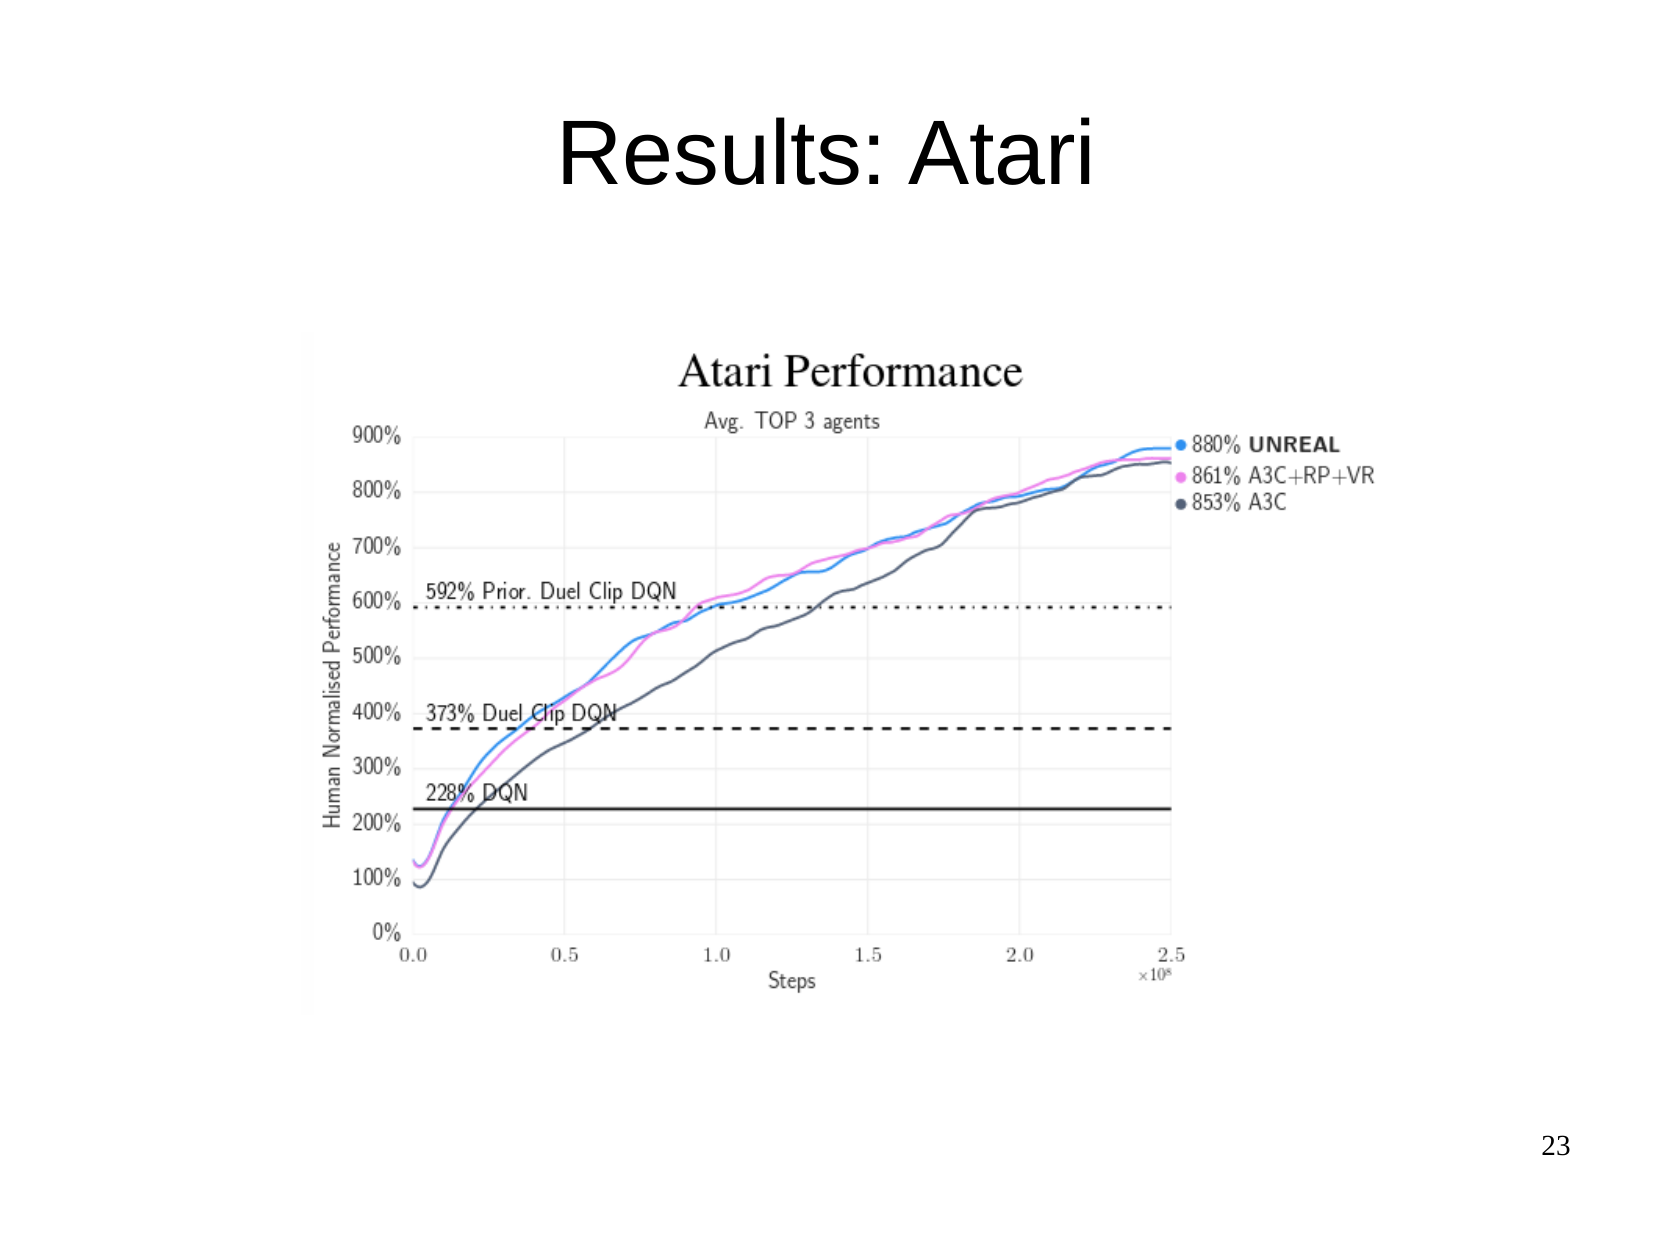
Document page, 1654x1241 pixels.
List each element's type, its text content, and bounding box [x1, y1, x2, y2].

title Results: Atari [82, 49, 1571, 257]
picture [301, 332, 1408, 1015]
